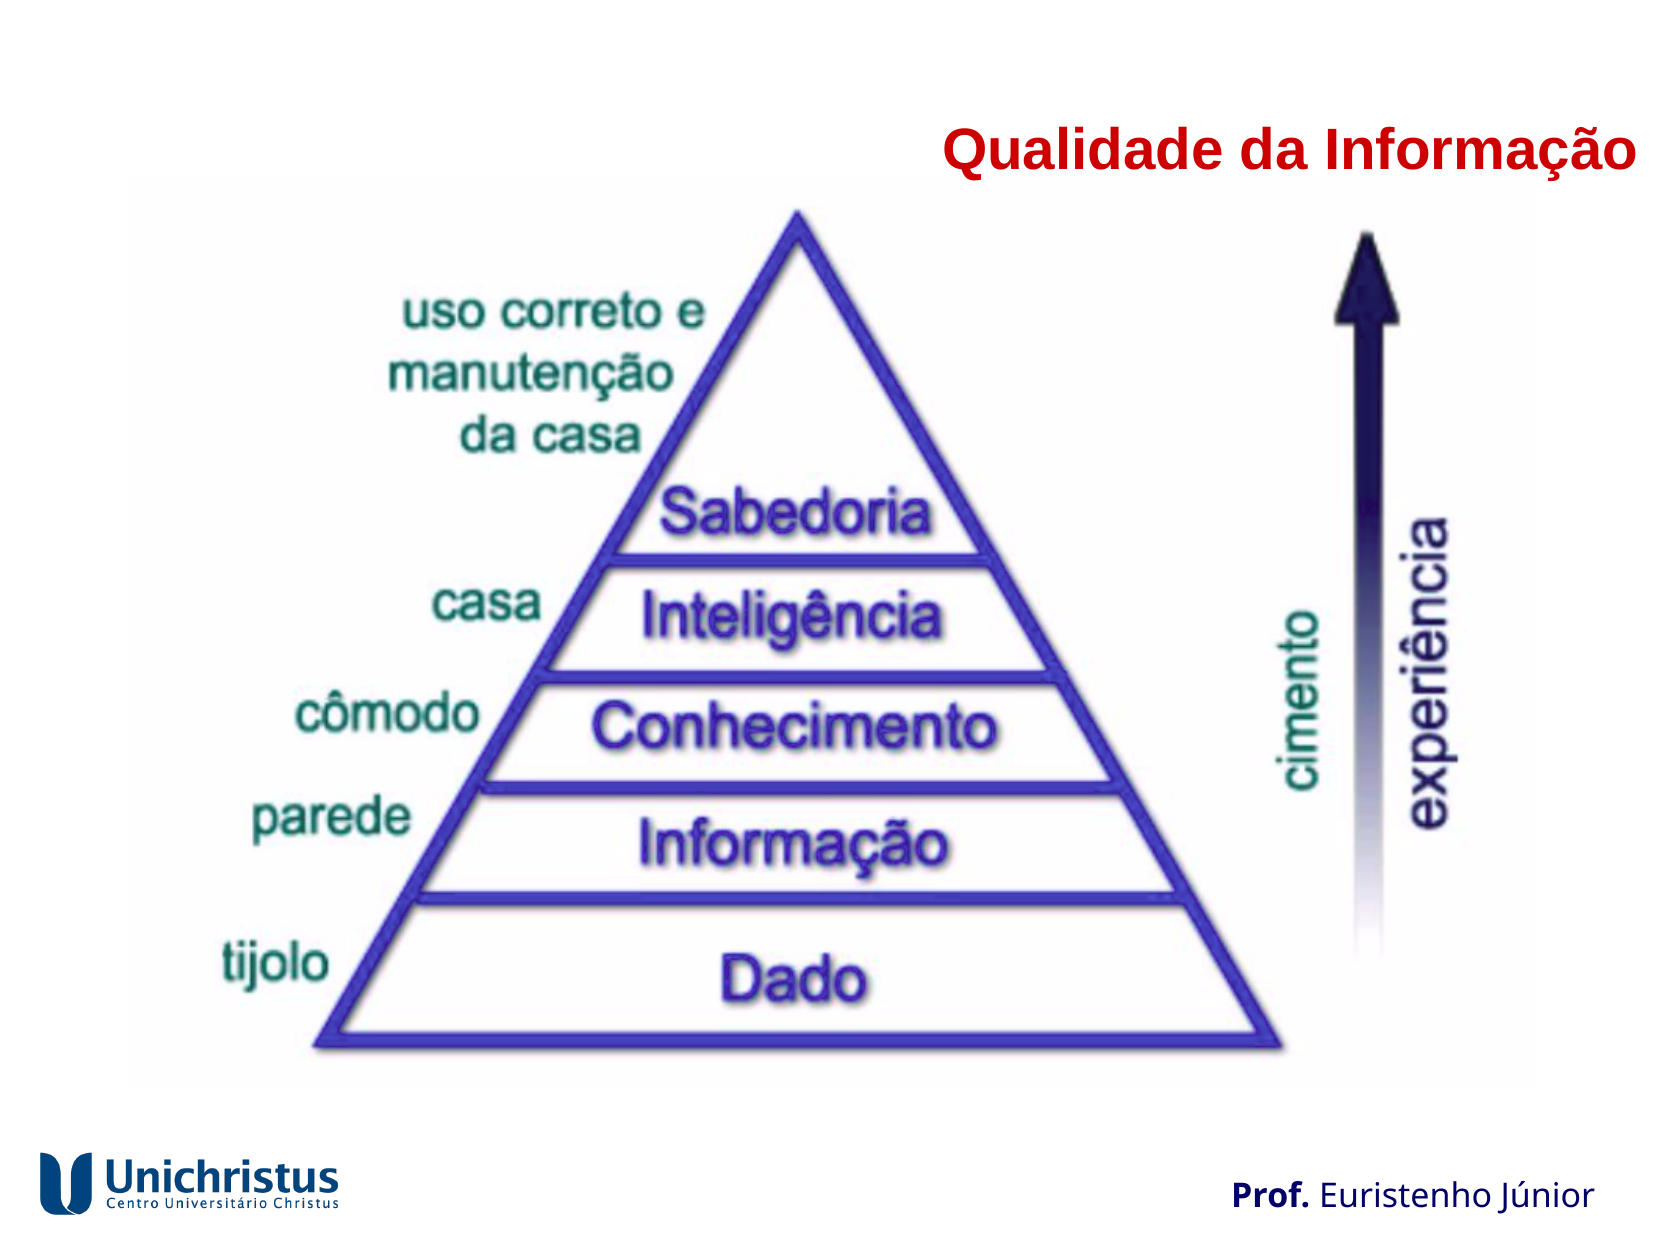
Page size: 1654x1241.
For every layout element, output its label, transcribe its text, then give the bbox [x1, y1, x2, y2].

text_box Prof. Euristenho Júnior [1216, 1163, 1654, 1224]
picture [35, 1149, 343, 1217]
picture [126, 177, 1536, 1090]
text_box Qualidade da Informação [927, 109, 1654, 189]
